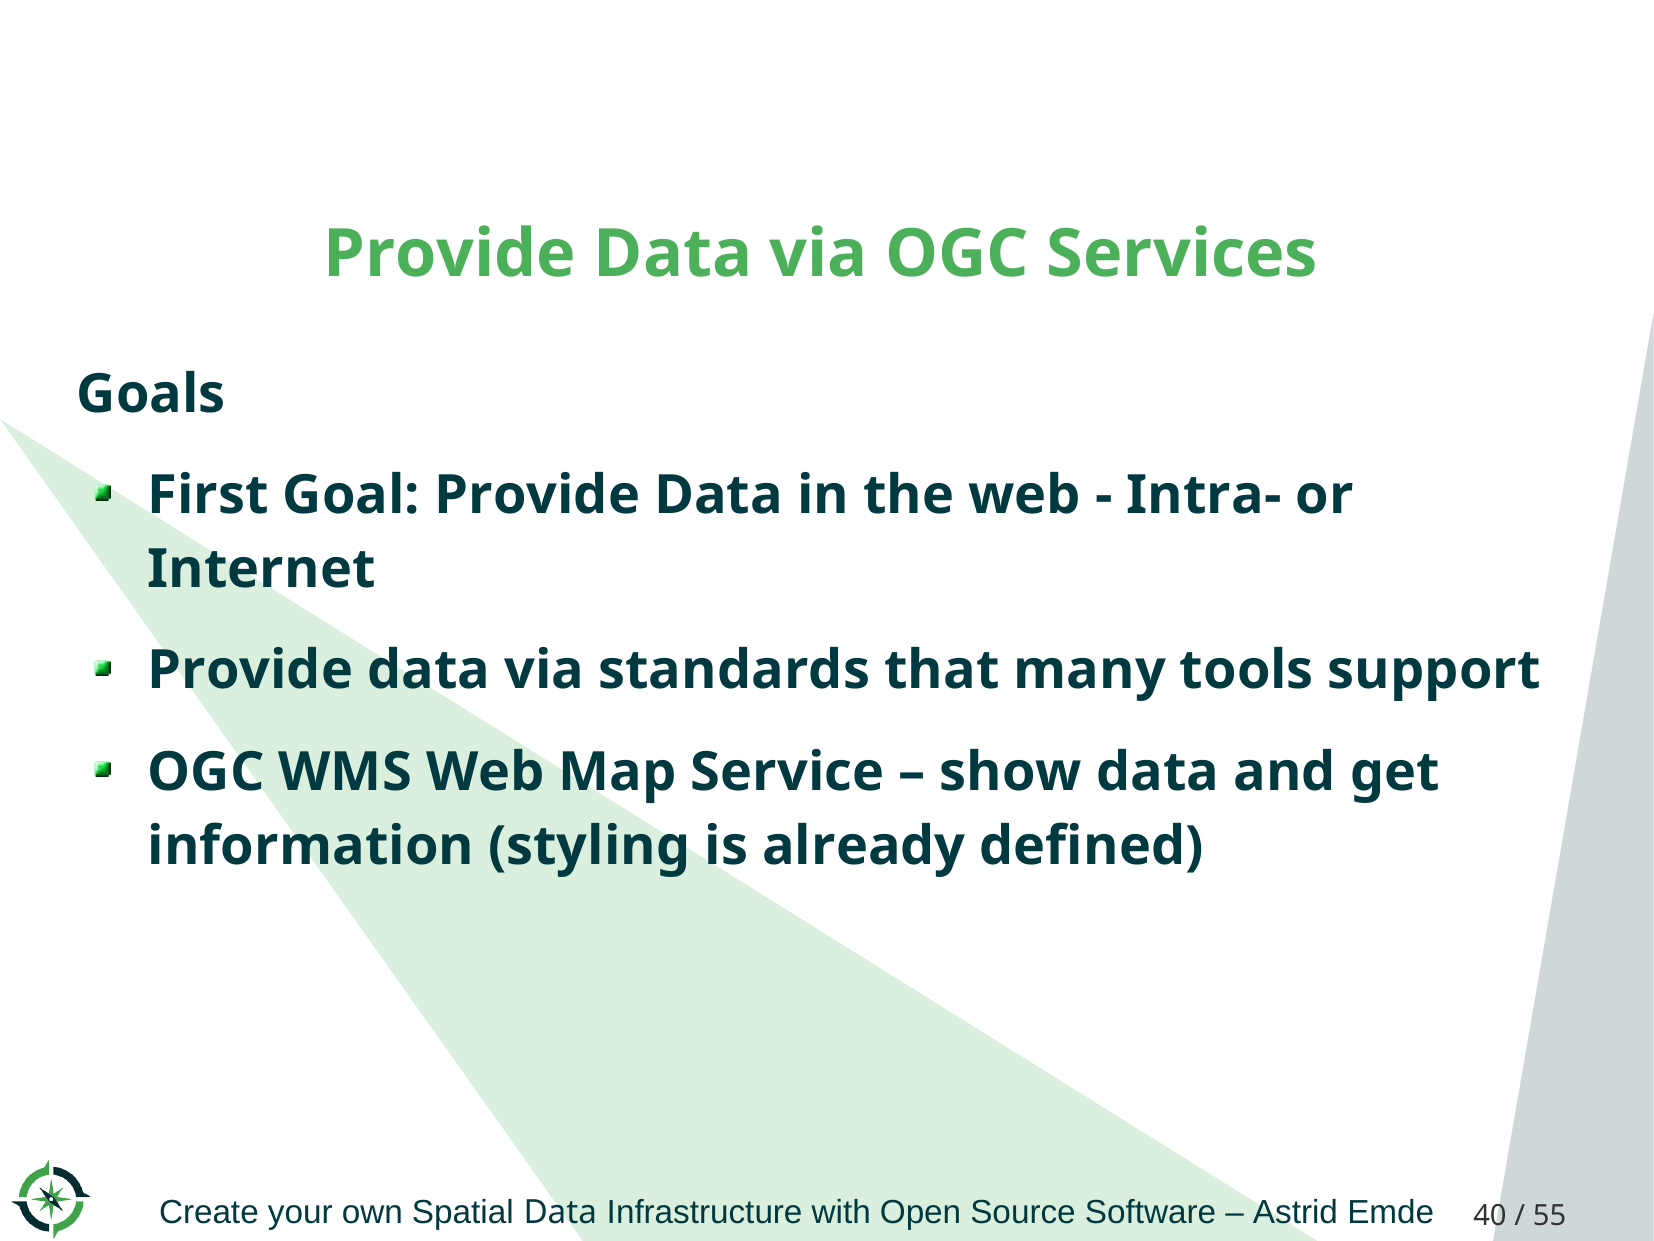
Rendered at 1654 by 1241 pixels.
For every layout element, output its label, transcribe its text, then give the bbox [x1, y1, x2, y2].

picture [10, 1158, 92, 1240]
list Goals First Goal: Provide Data in the web - Intra- or Internet Provide data via standards that many tools support OGC WMS Web Map Service – show data and get information (styling is already defined) [76, 354, 1565, 1173]
title Provide Data via OGC Services [76, 177, 1565, 325]
